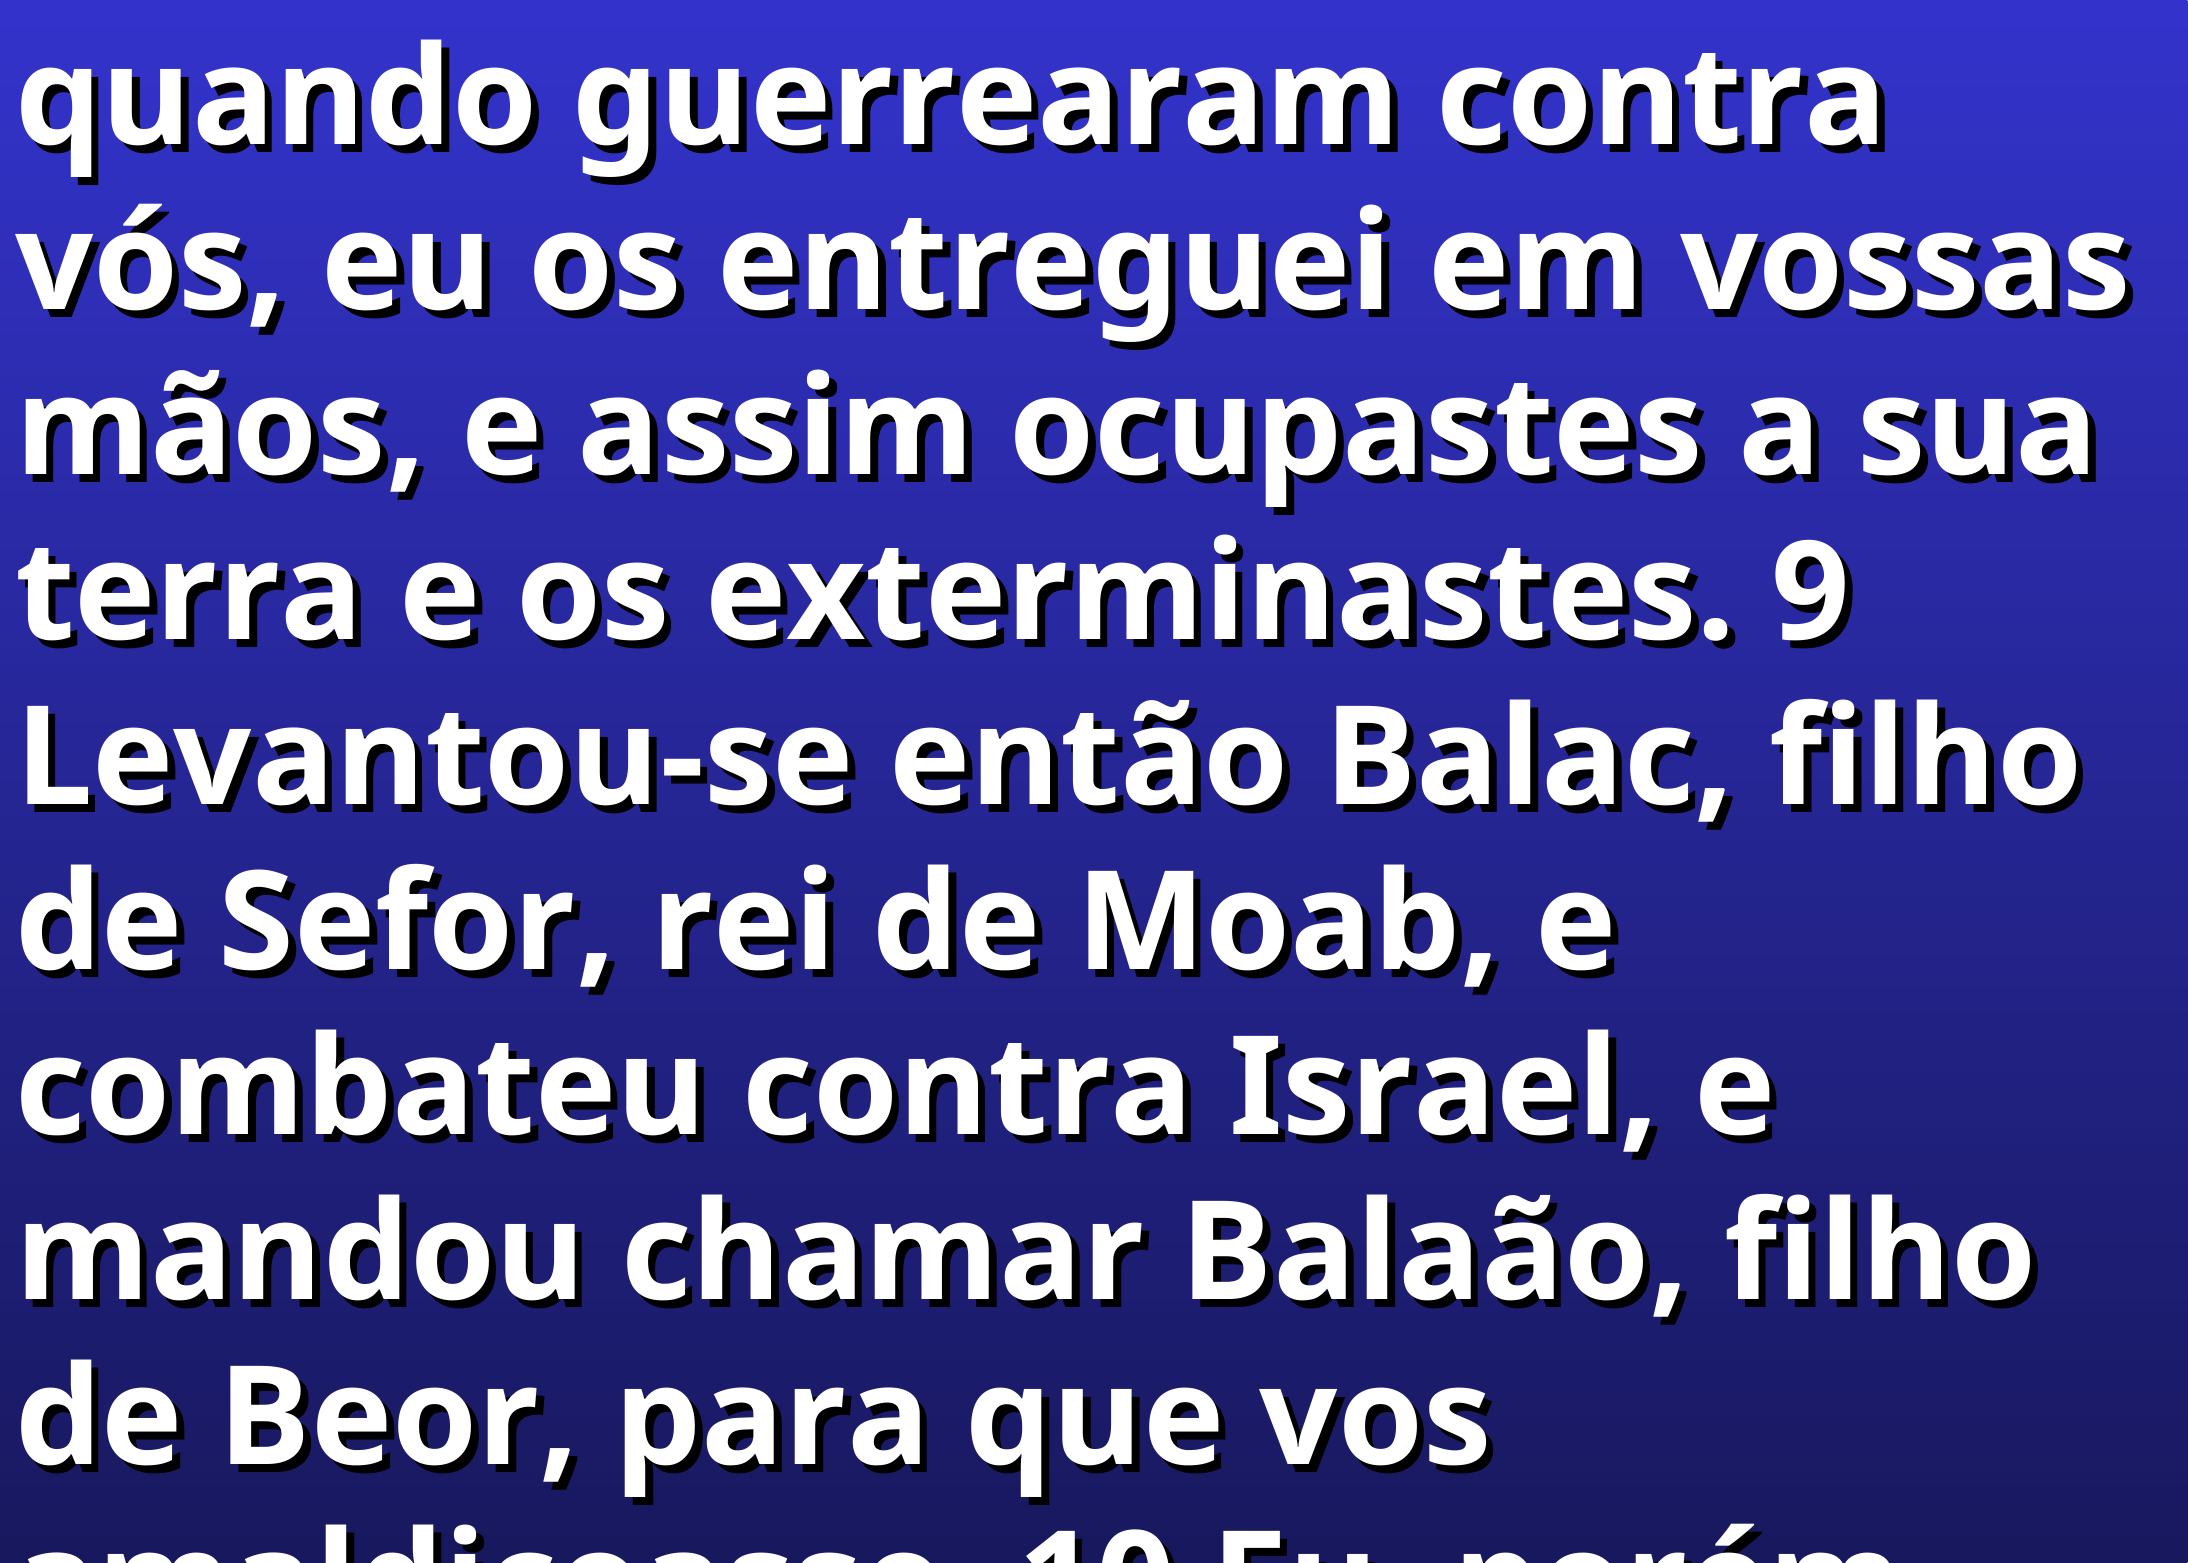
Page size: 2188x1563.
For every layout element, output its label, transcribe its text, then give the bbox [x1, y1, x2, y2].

text_box quando guerrearam contra vós, eu os entreguei em vossas mãos, e assim ocupastes a sua terra e os exterminastes. 9 Levantou-se então Balac, filho de Sefor, rei de Moab, e combateu contra Israel, e mandou chamar Balaão, filho de Beor, para que vos amaldiçoasse. 10 Eu, porém, não o quis ouvir. Ao contrário, abençoei-vos por sua boca, e vos livrei de suas mãos. 11 A seguir, atravessastes o Jordão e chegastes a Jericó. Mas combateram contra vós os habitantes desta cidade — os amorreus, os fereseus, os cananeus, os hititas, os gergeseus, os heveus e os jebuseus. Eu, porém, entreguei-os em vossas mãos. 12 Enviei à vossa frente vespões que os expulsaram da vossa presença — os dois reis dos amorreus — e isso não com a tua espada nem com o teu arco. 13 Eu vos dei uma terra que não lavrastes, cidades que não edificastes, e nelas habitais, vinhas e olivais que não plantastes, e comeis de seus frutos". [0, 0, 2188, 1563]
